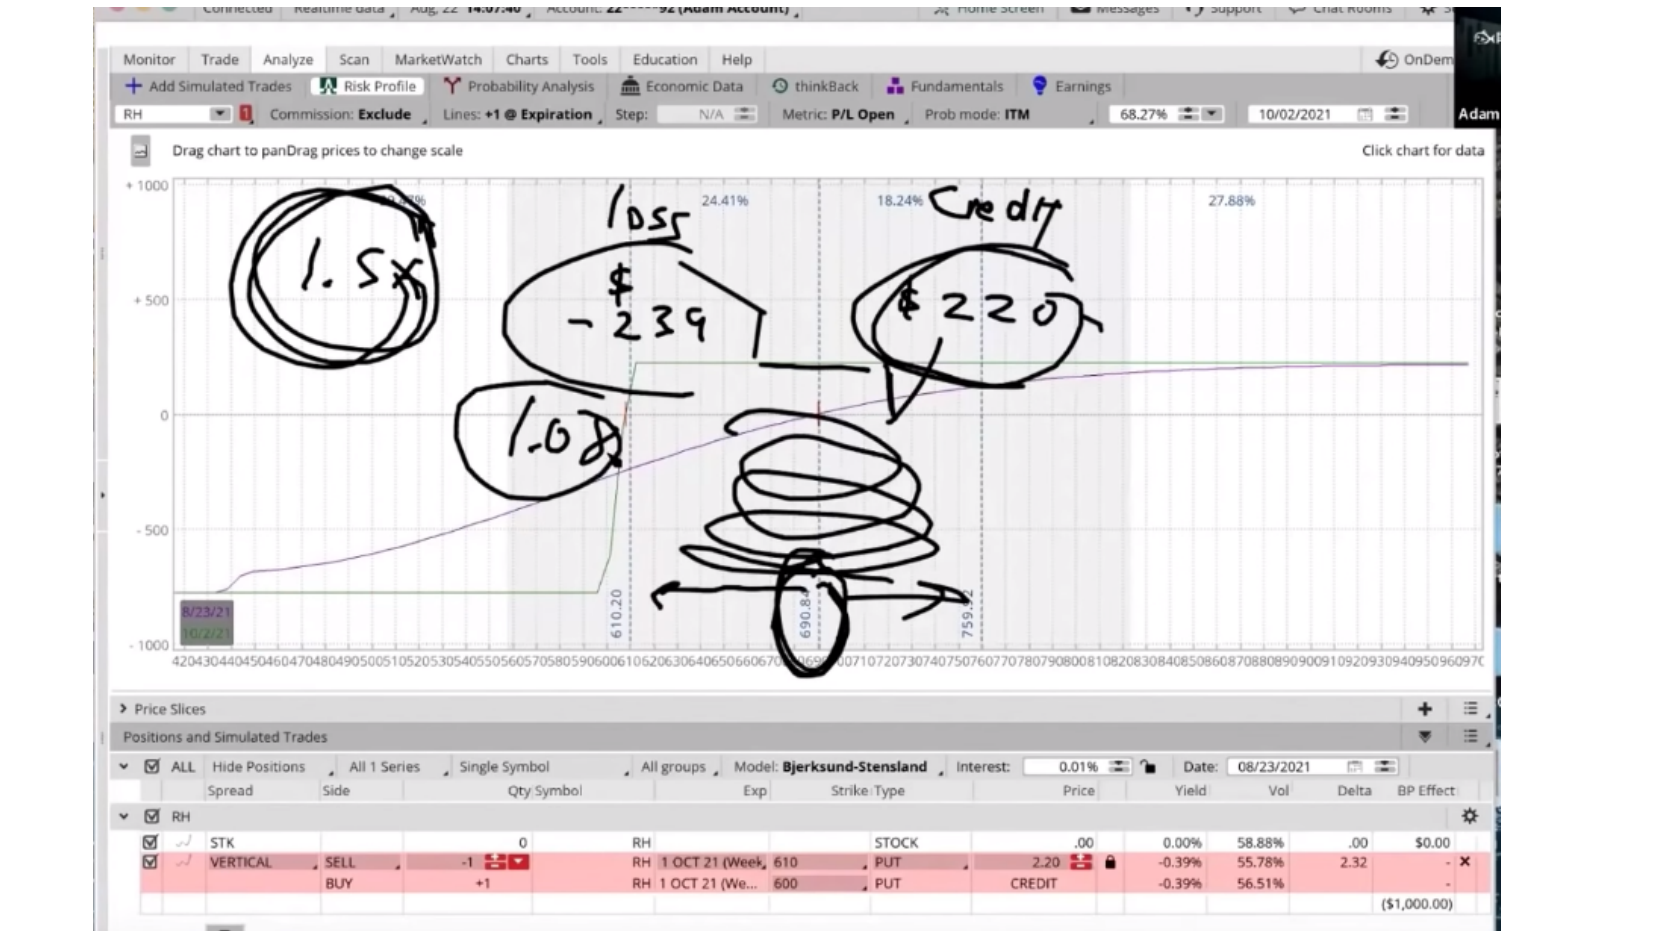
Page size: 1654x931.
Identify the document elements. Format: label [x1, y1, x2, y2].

picture [93, 7, 1501, 931]
